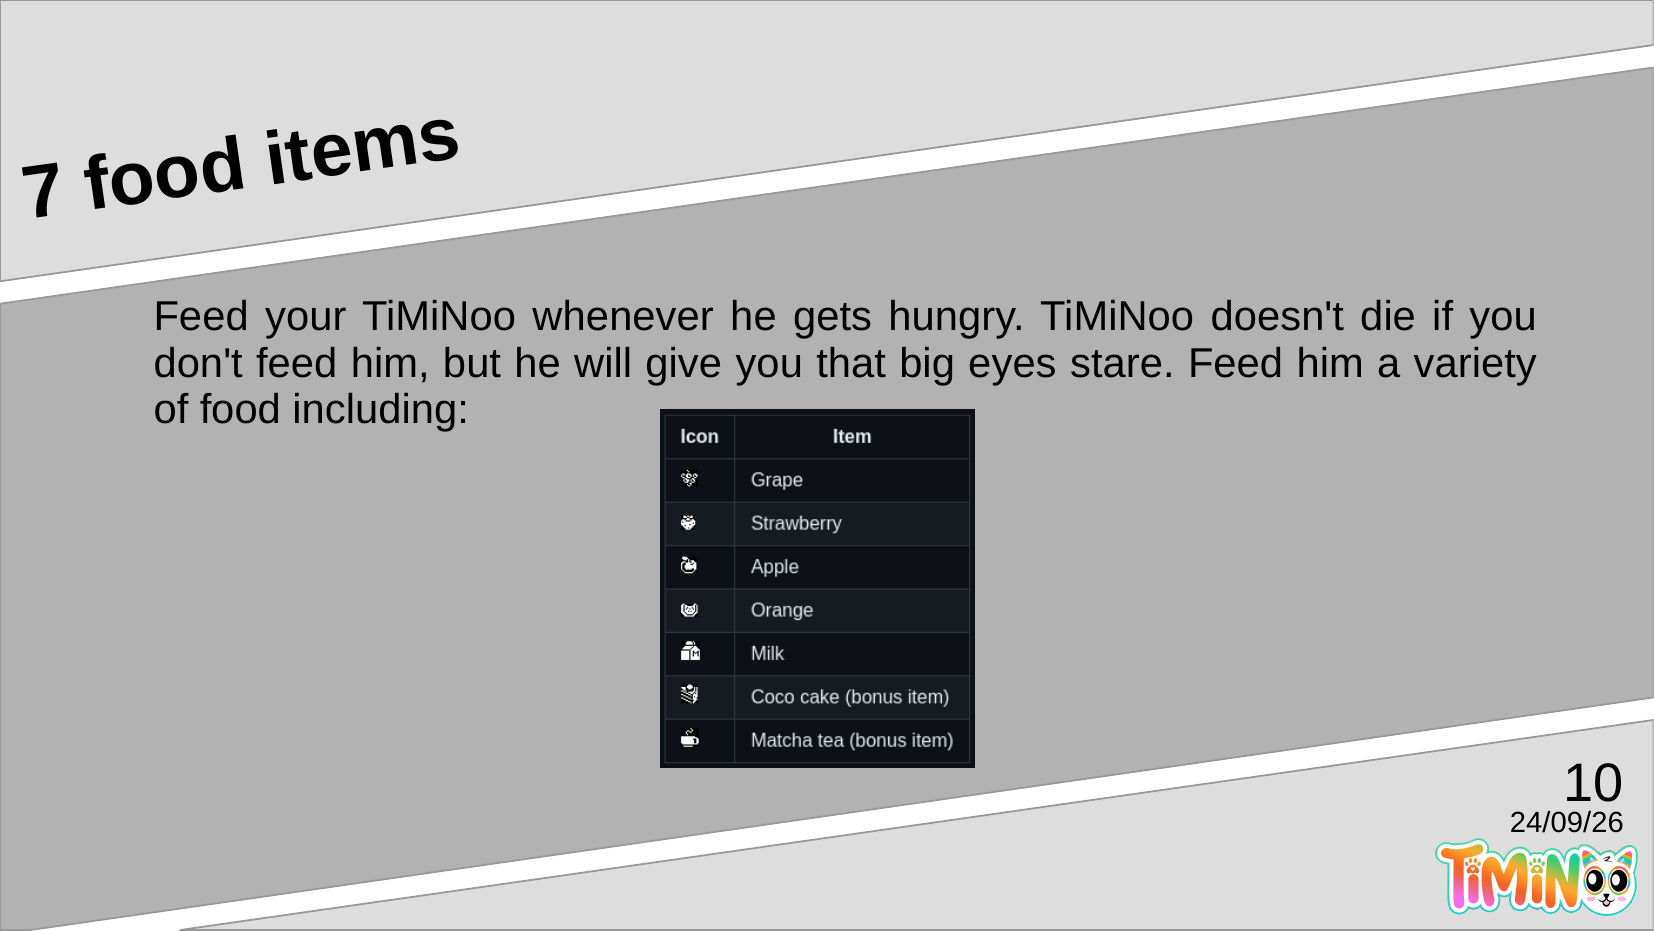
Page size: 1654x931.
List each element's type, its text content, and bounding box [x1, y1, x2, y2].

picture [660, 409, 975, 768]
picture [1435, 838, 1638, 916]
list Feed your TiMiNoo whenever he gets hungry. TiMiNoo doesn't die if you don't feed him, but he will give you that big eyes stare. Feed him a variety of food including: [82, 292, 1538, 833]
title 7 food items [11, 0, 1496, 272]
